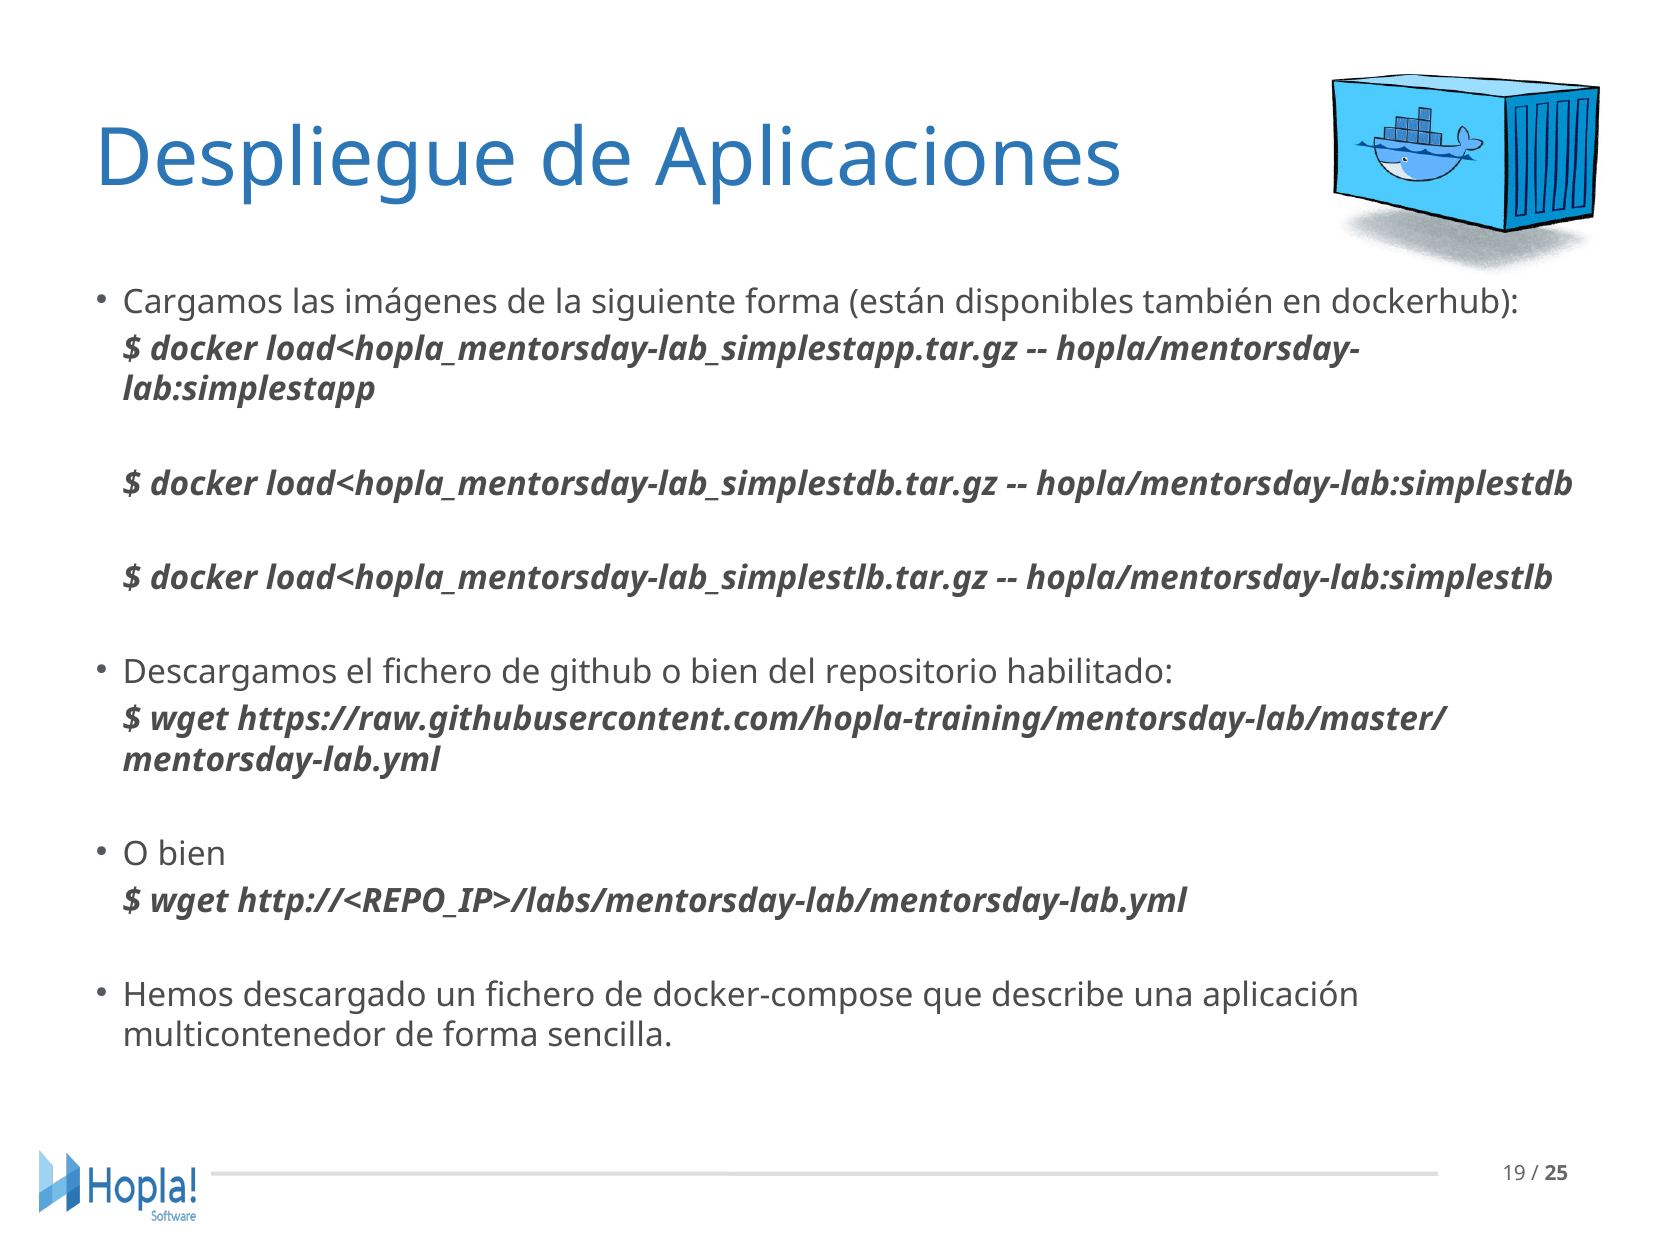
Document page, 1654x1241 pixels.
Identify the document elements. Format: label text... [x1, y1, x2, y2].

title Despliegue de Aplicaciones [82, 0, 1571, 340]
picture [1278, 3, 1651, 294]
picture [39, 1150, 196, 1221]
list Cargamos las imágenes de la siguiente forma (están disponibles también en dockerhub): $ docker load<hopla_mentorsday-lab_simplestapp.tar.gz -- hopla/mentorsday-lab:simplestapp $ docker load<hopla_mentorsday-lab_simplestdb.tar.gz -- hopla/mentorsday-lab:simplestdb $ docker load<hopla_mentorsday-lab_simplestlb.tar.gz -- hopla/mentorsday-lab:simplestlb Descargamos el fichero de github o bien del repositorio habilitado: $ wget https://raw.githubusercontent.com/hopla-training/mentorsday-lab/master/mentorsday-lab.yml O bien $ wget http://<REPO_IP>/labs/mentorsday-lab/mentorsday-lab.yml Hemos descargado un fichero de docker-compose que describe una aplicación multicontenedor de forma sencilla. [83, 268, 1601, 1107]
